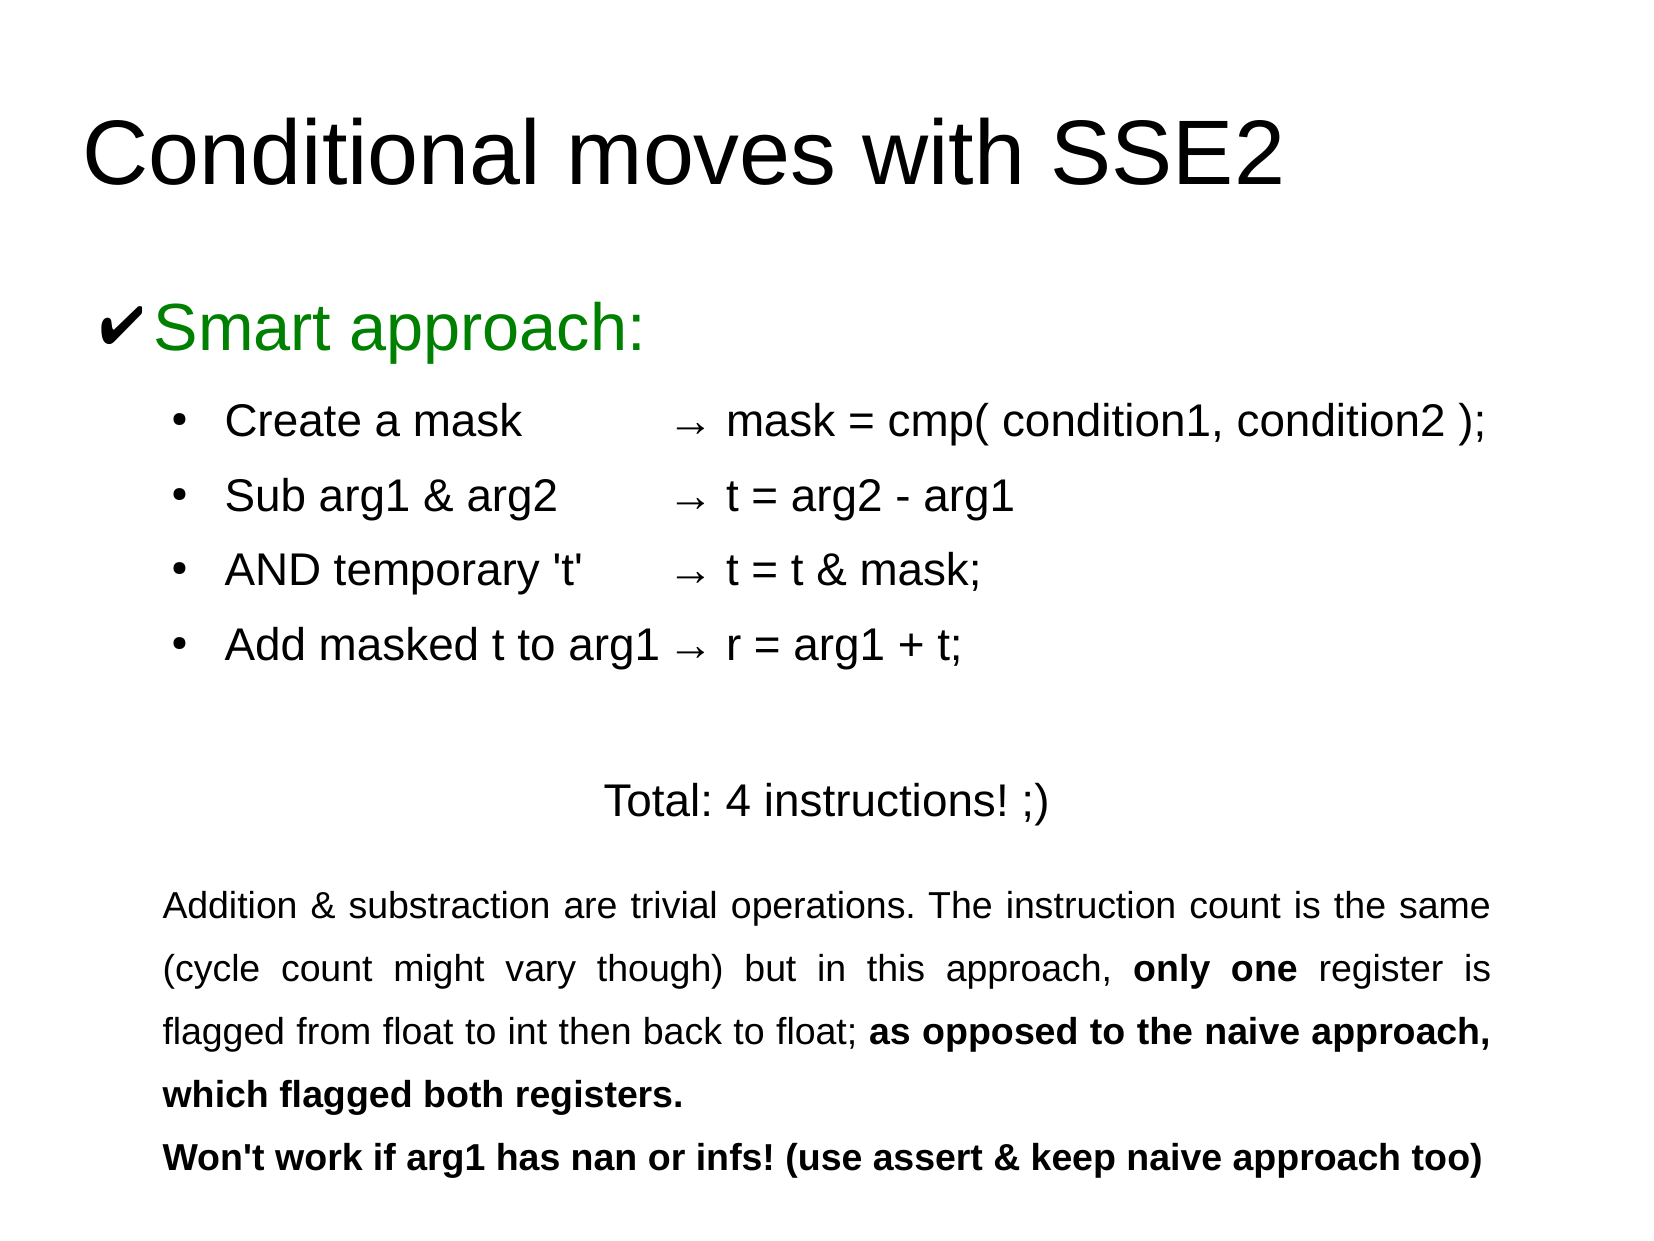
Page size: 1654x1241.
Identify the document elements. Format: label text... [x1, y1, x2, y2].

list Create a mask → mask = cmp( condition1, condition2 ); Sub arg1 & arg2 → t = arg2 - arg1 AND temporary 't' → t = t & mask; Add masked t to arg1 → r = arg1 + t; Total: 4 instructions! ;) [82, 290, 1571, 1109]
title Conditional moves with SSE2 [82, 49, 1571, 257]
text_box Addition & substraction are trivial operations. The instruction count is the same (cycle count might vary though) but in this approach, only one register is flagged from float to int then back to float; as opposed to the naive approach, which flagged both registers. Won't work if arg1 has nan or infs! (use assert & keep naive approach too) [147, 856, 1506, 1173]
